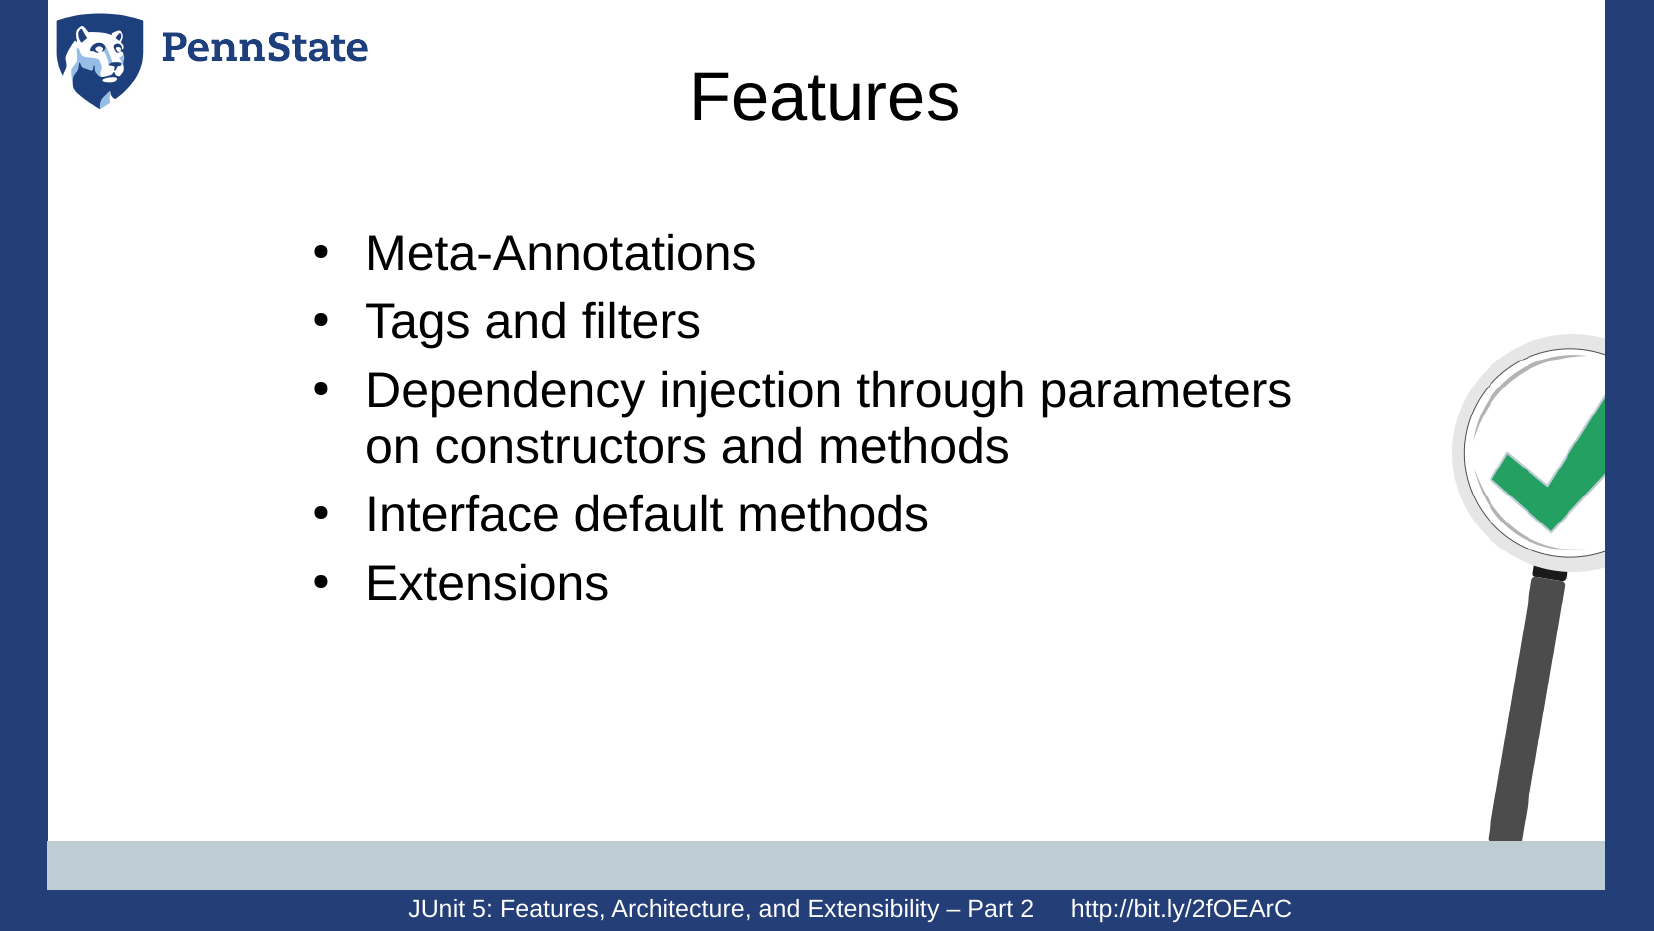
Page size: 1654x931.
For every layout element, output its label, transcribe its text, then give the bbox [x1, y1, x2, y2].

title Features [60, 19, 1591, 175]
picture [1452, 334, 1605, 841]
list Meta-Annotations Tags and filters Dependency injection through parameters on constructors and methods Interface default methods Extensions [294, 225, 1360, 766]
picture [48, 0, 411, 152]
